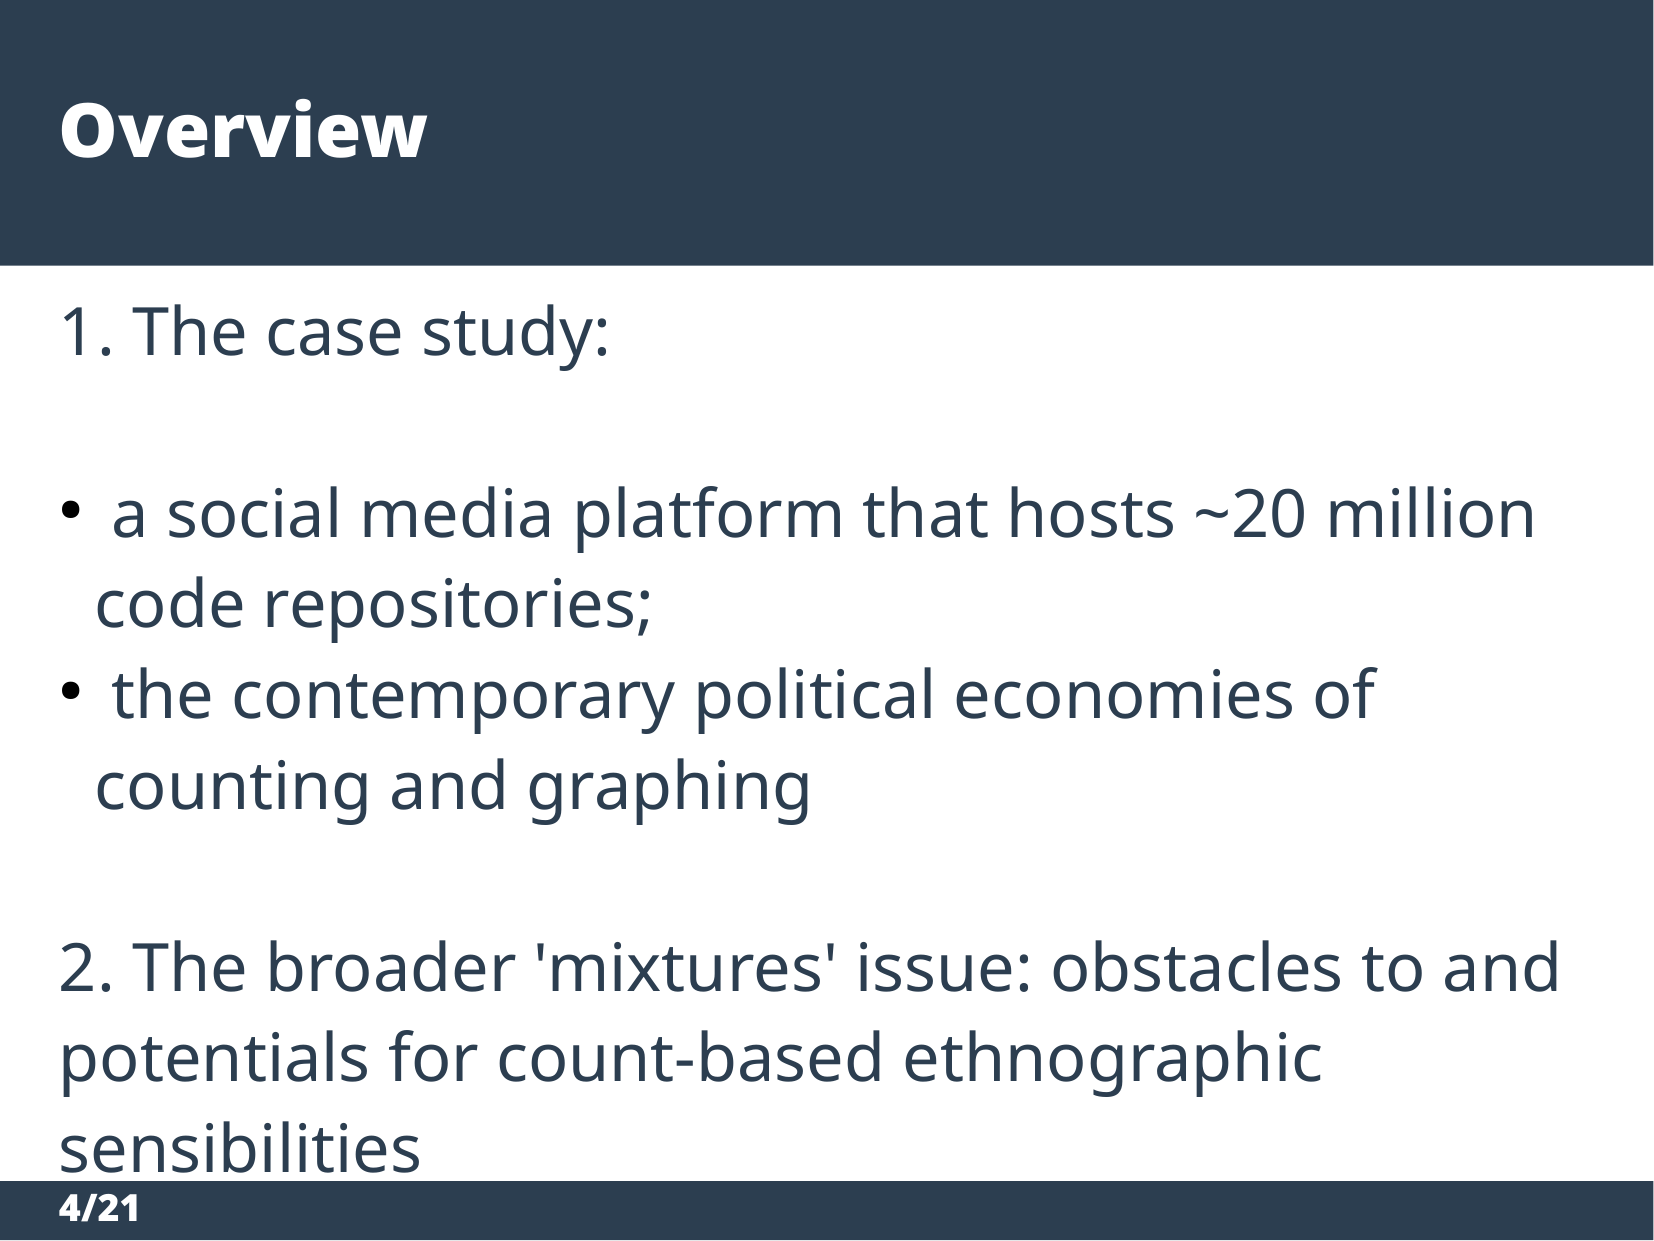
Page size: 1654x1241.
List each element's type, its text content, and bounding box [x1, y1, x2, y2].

subtitle 1. The case study: a social media platform that hosts ~20 million code repositories; the contemporary political economies of counting and graphing 2. The broader 'mixtures' issue: obstacles to and potentials for count-based ethnographic sensibilities [59, 324, 1595, 1152]
title Overview [59, 49, 1595, 207]
